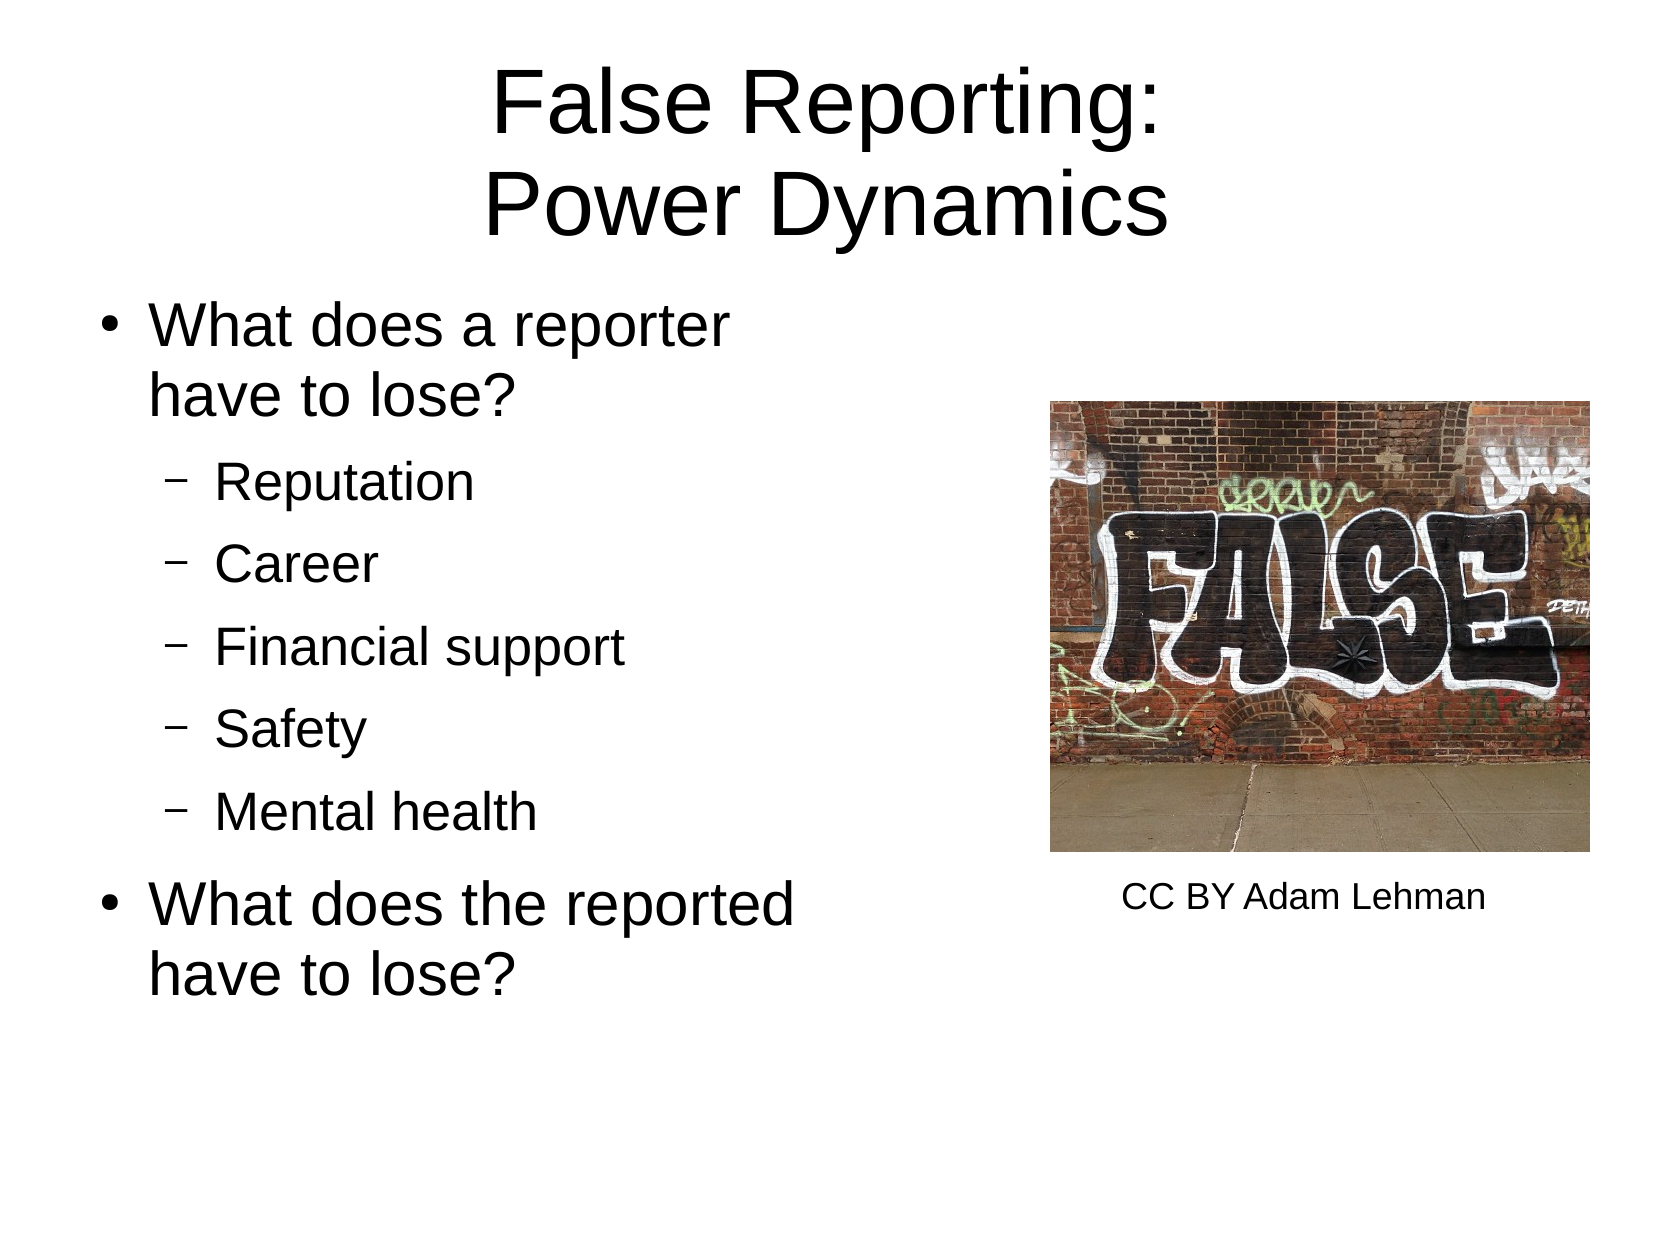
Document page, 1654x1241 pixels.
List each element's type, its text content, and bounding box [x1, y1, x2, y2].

picture [1050, 401, 1591, 852]
title False Reporting: Power Dynamics [82, 49, 1571, 257]
list What does a reporter have to lose? Reputation Career Financial support Safety Mental health What does the reported have to lose? [82, 290, 1571, 1010]
text_box CC BY Adam Lehman [1106, 868, 1502, 926]
